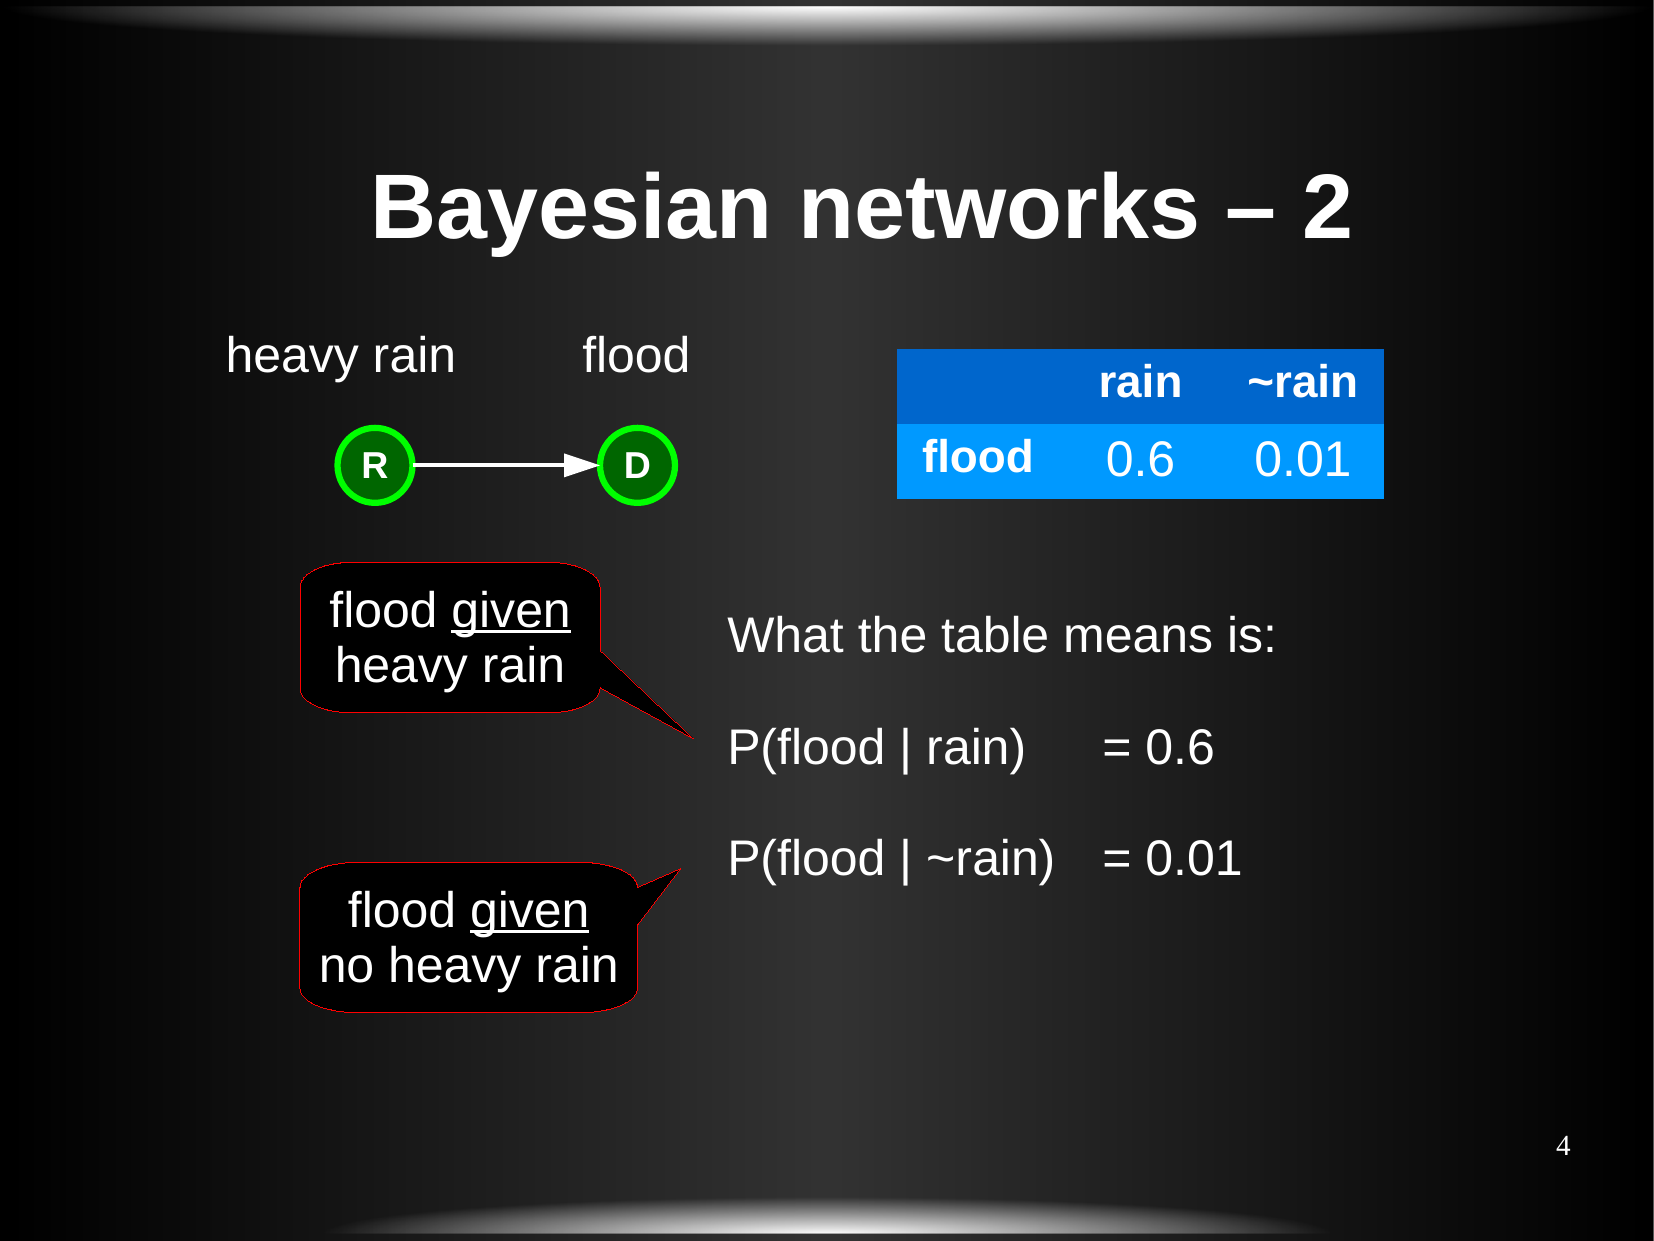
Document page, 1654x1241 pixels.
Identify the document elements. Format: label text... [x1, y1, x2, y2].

table_cell 0.6 [1059, 424, 1222, 499]
text_box D [600, 427, 676, 503]
title Bayesian networks – 2 [337, 150, 1388, 263]
table_header ~rain [1222, 349, 1384, 424]
table_cell flood [897, 424, 1059, 499]
table_header rain [1059, 349, 1222, 424]
text_box What the table means is: P(flood | rain) = 0.6 P(flood | ~rain) = 0.01 [712, 600, 1351, 894]
table_cell 0.01 [1222, 424, 1384, 499]
text_box flood given no heavy rain [299, 862, 681, 1013]
picture [0, 0, 1654, 1241]
text_box flood given heavy rain [300, 562, 694, 739]
text_box flood [567, 319, 735, 391]
table_header [897, 349, 1059, 424]
text_box R [337, 427, 413, 503]
text_box heavy rain [210, 319, 488, 391]
